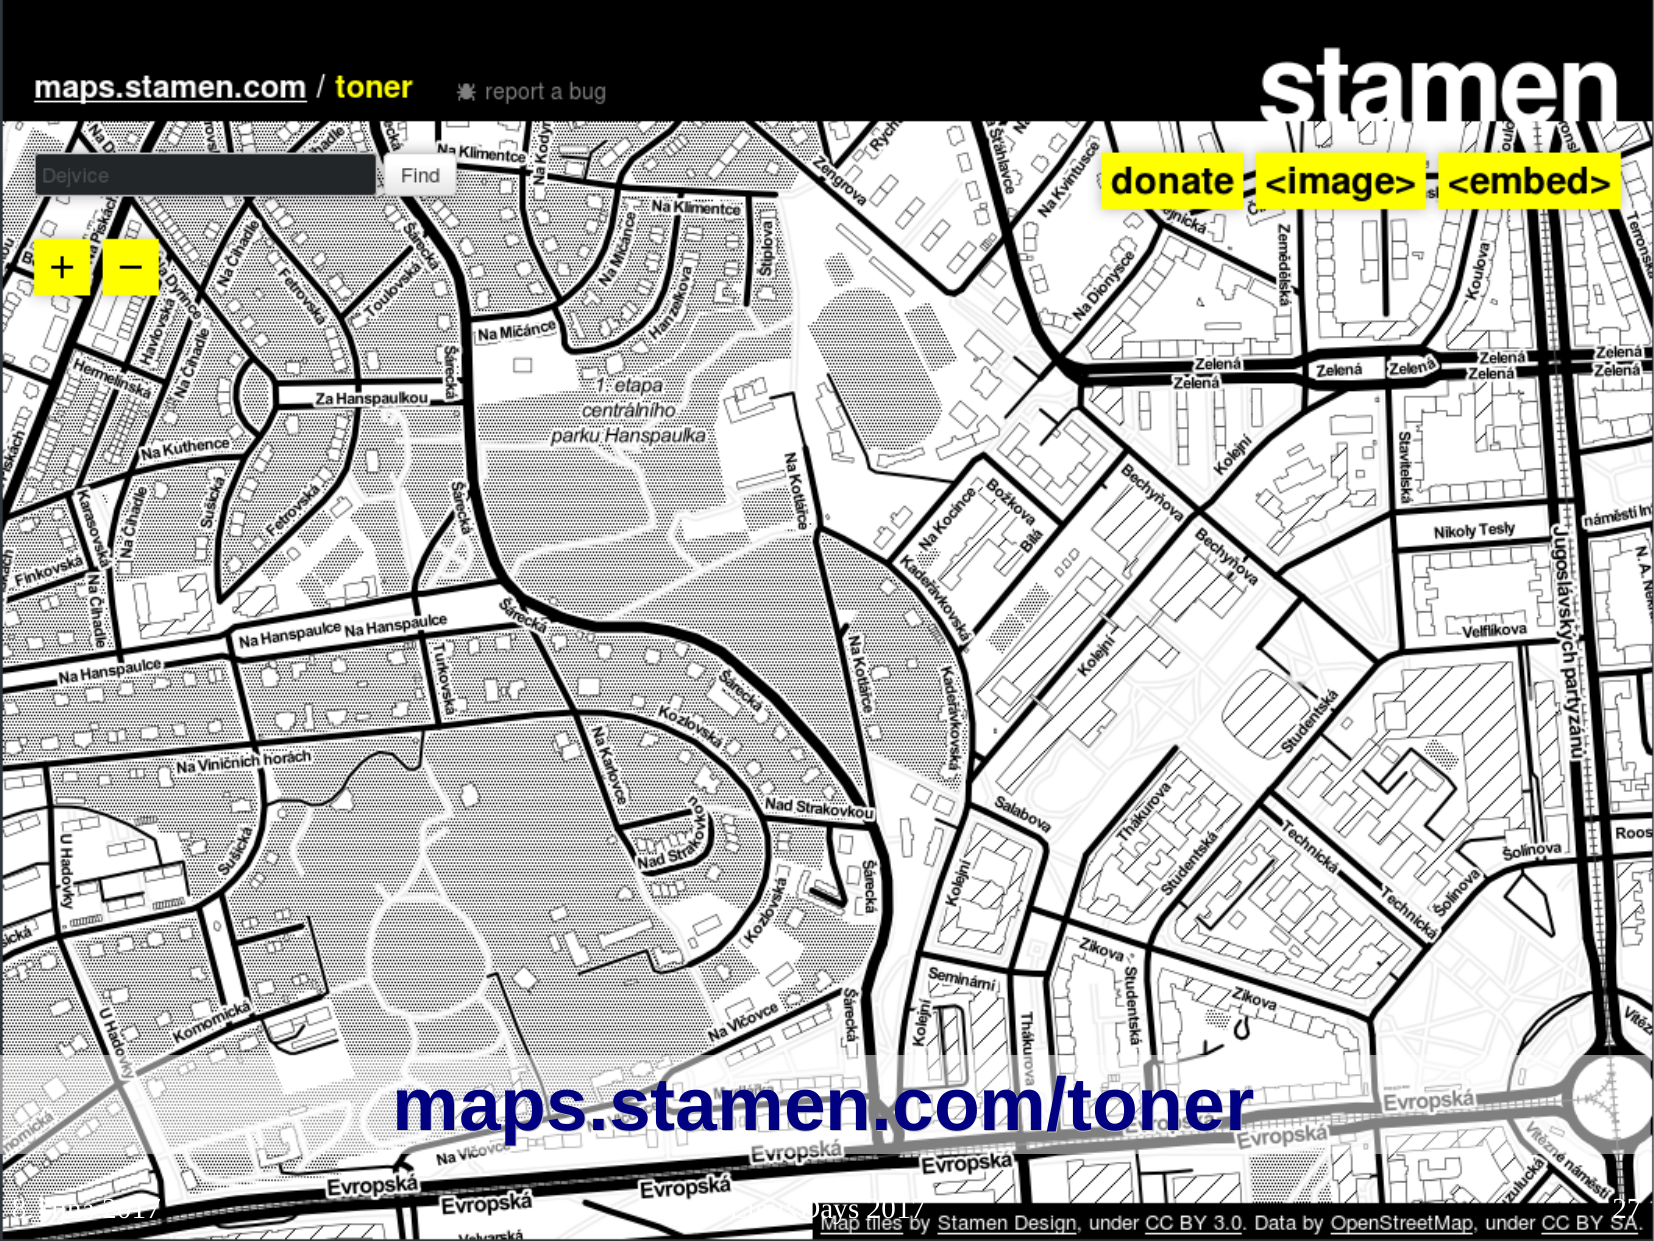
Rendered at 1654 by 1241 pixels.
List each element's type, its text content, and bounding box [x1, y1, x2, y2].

text_box maps.stamen.com/toner [0, 1055, 1651, 1154]
picture [0, 0, 1654, 1241]
